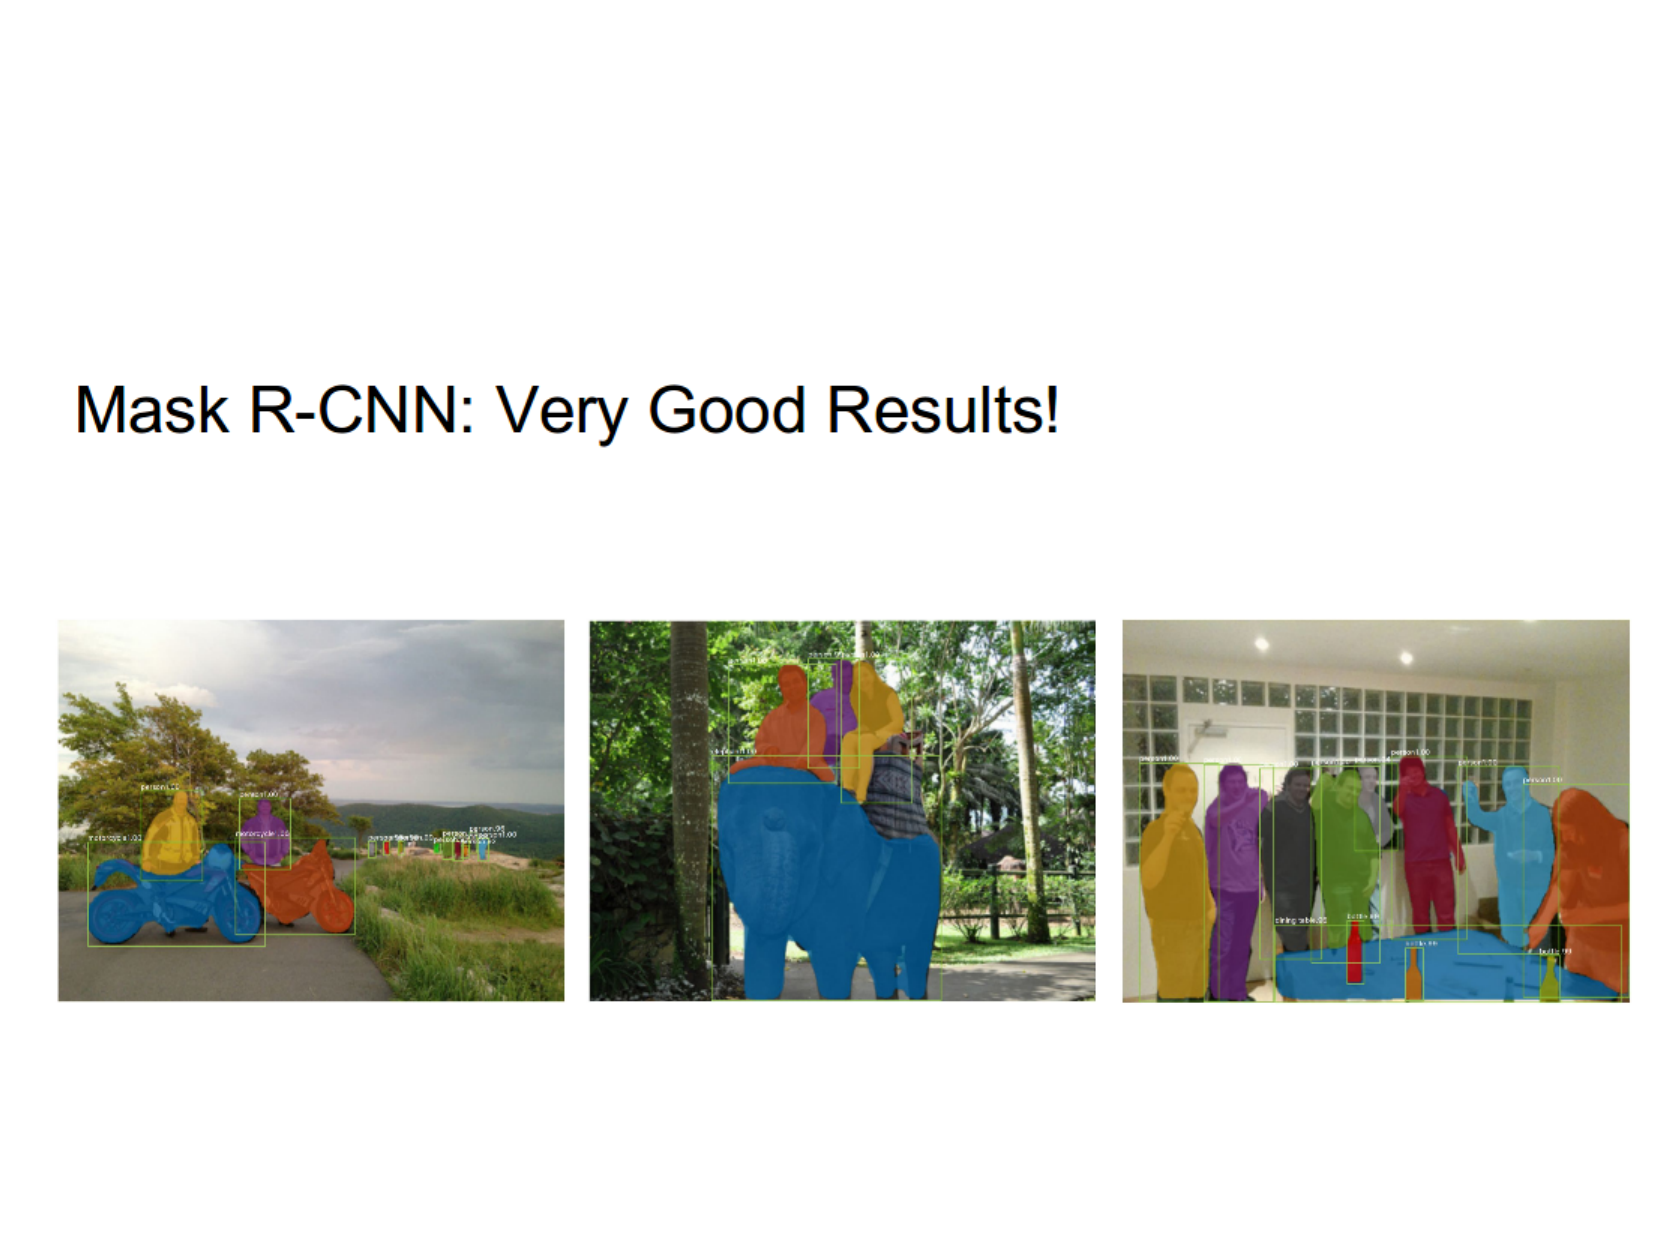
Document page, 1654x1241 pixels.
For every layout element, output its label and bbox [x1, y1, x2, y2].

picture [11, 344, 1654, 1063]
